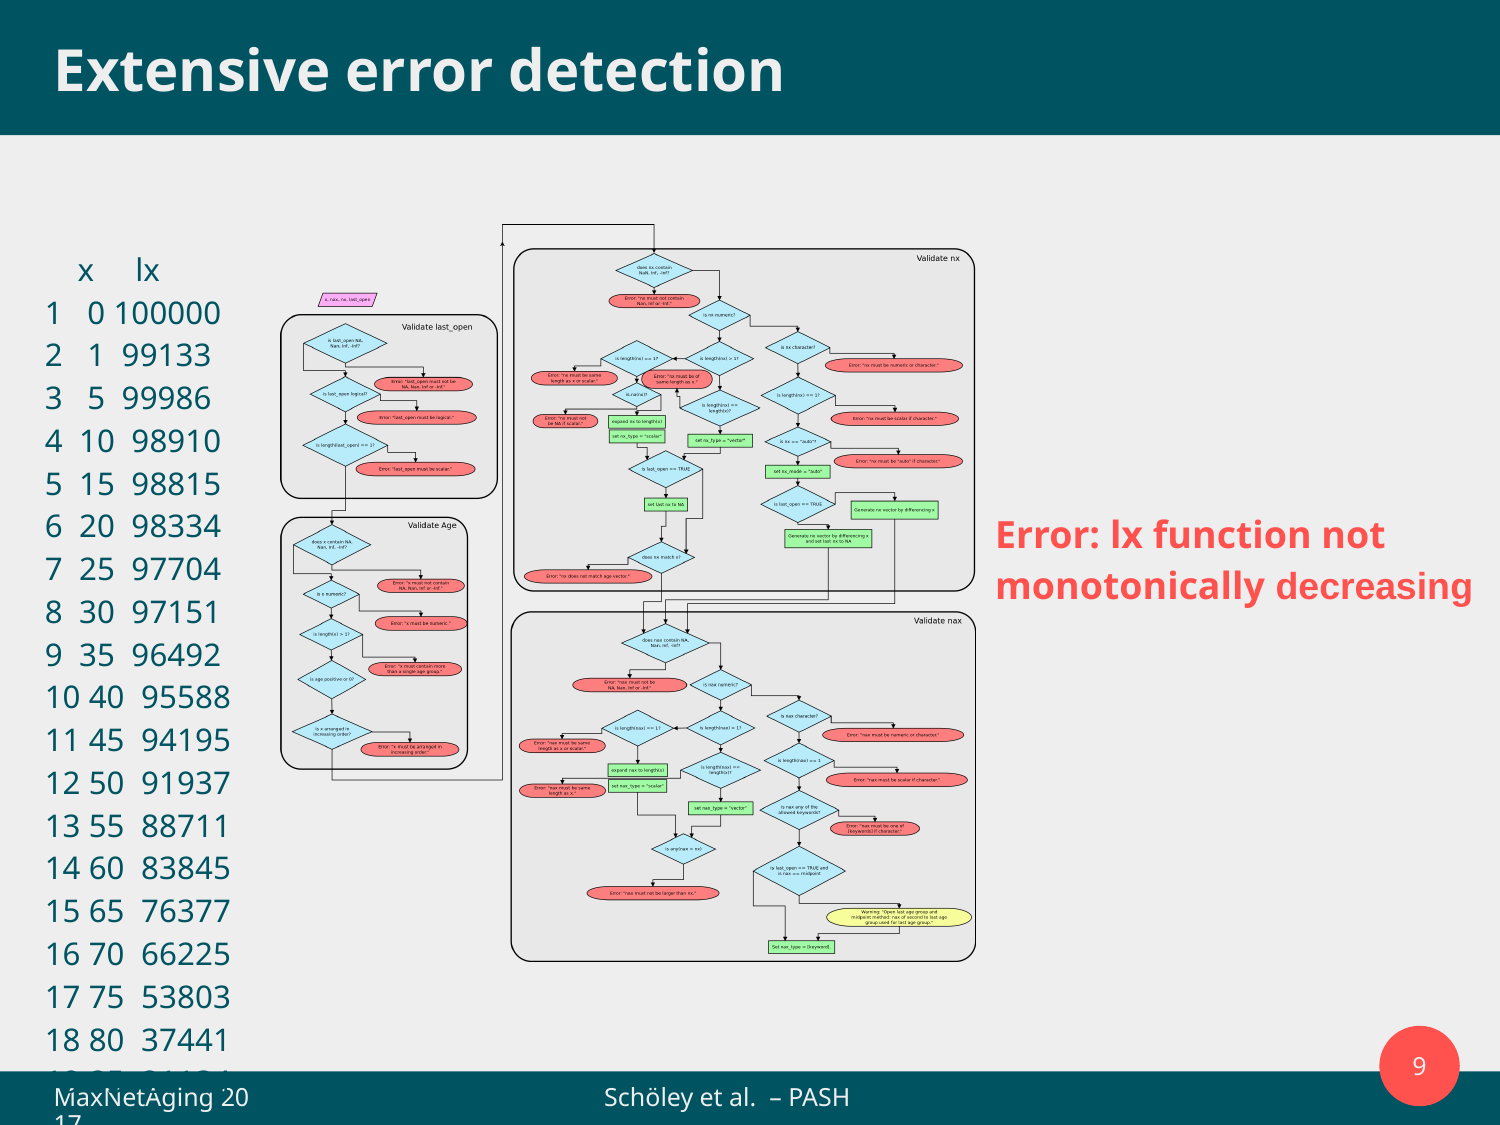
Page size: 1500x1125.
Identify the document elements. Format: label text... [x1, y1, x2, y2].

title Extensive error detection [53, 0, 1447, 141]
text_box x lx 1 0 100000 2 1 99133 3 5 99986 4 10 98910 5 15 98815 6 20 98334 7 25 97704 8 30 97151 9 35 96492 10 40 95588 11 45 94195 12 50 91937 13 55 88711 14 60 83845 15 65 76377 16 70 66225 17 75 53803 18 80 37441 19 85 21134 [30, 240, 301, 991]
picture [280, 224, 976, 962]
text_box Error: lx function not monotonically decreasing [980, 501, 1500, 647]
